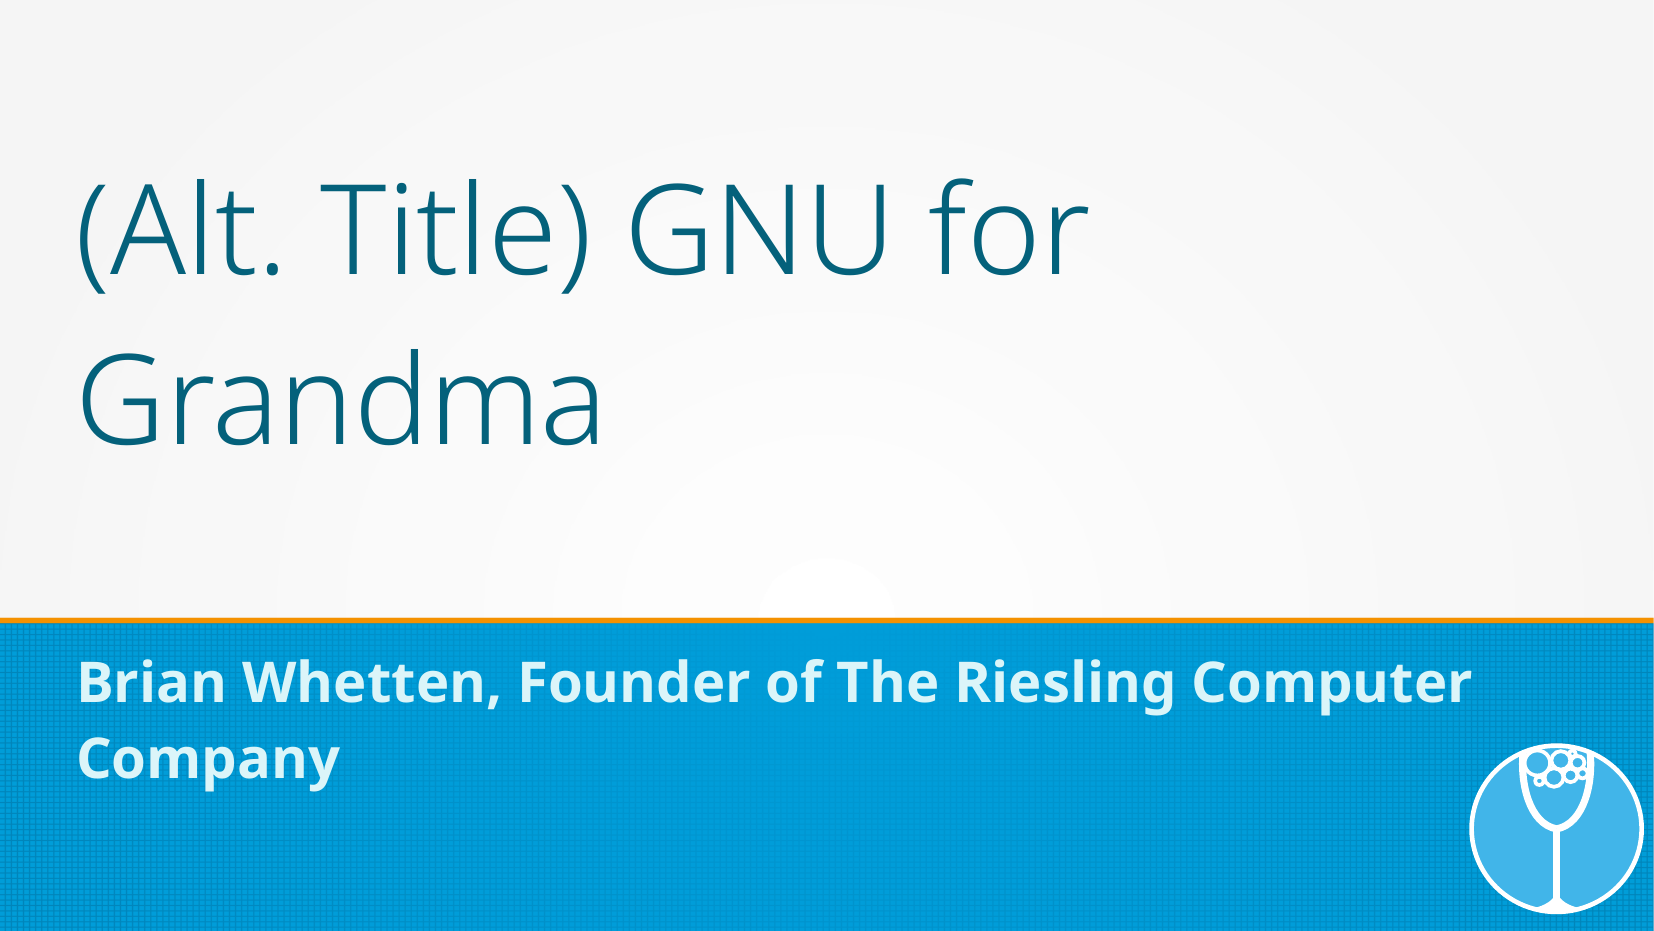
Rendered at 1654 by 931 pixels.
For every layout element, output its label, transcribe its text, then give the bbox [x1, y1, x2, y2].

title (Alt. Title) GNU for Grandma [75, 37, 1564, 585]
picture [0, 0, 1654, 623]
subtitle Brian Whetten, Founder of The Riesling Computer Company [76, 641, 1564, 833]
